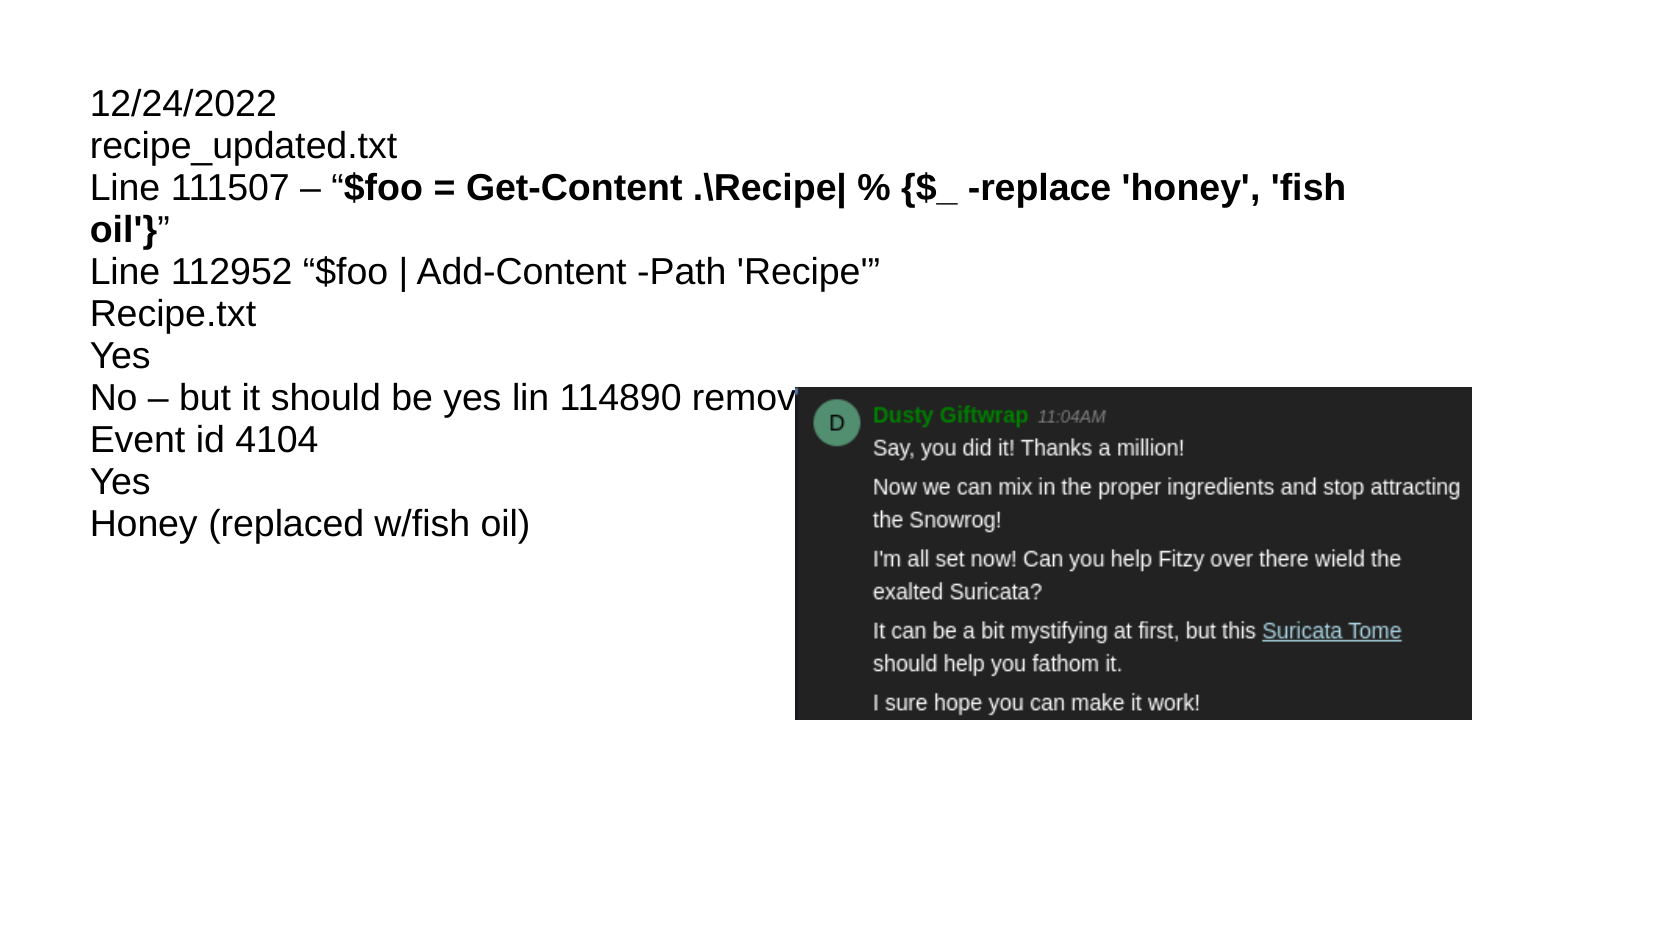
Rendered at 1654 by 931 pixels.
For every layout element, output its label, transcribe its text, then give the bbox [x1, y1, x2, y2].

text_box 12/24/2022 recipe_updated.txt Line 111507 – “$foo = Get-Content .\Recipe| % {$_ -replace 'honey', 'fish oil'}” Line 112952 “$foo | Add-Content -Path 'Recipe'” Recipe.txt Yes No – but it should be yes lin 114890 remove Event id 4104 Yes Honey (replaced w/fish oil) [75, 75, 1441, 678]
picture [795, 387, 1472, 721]
